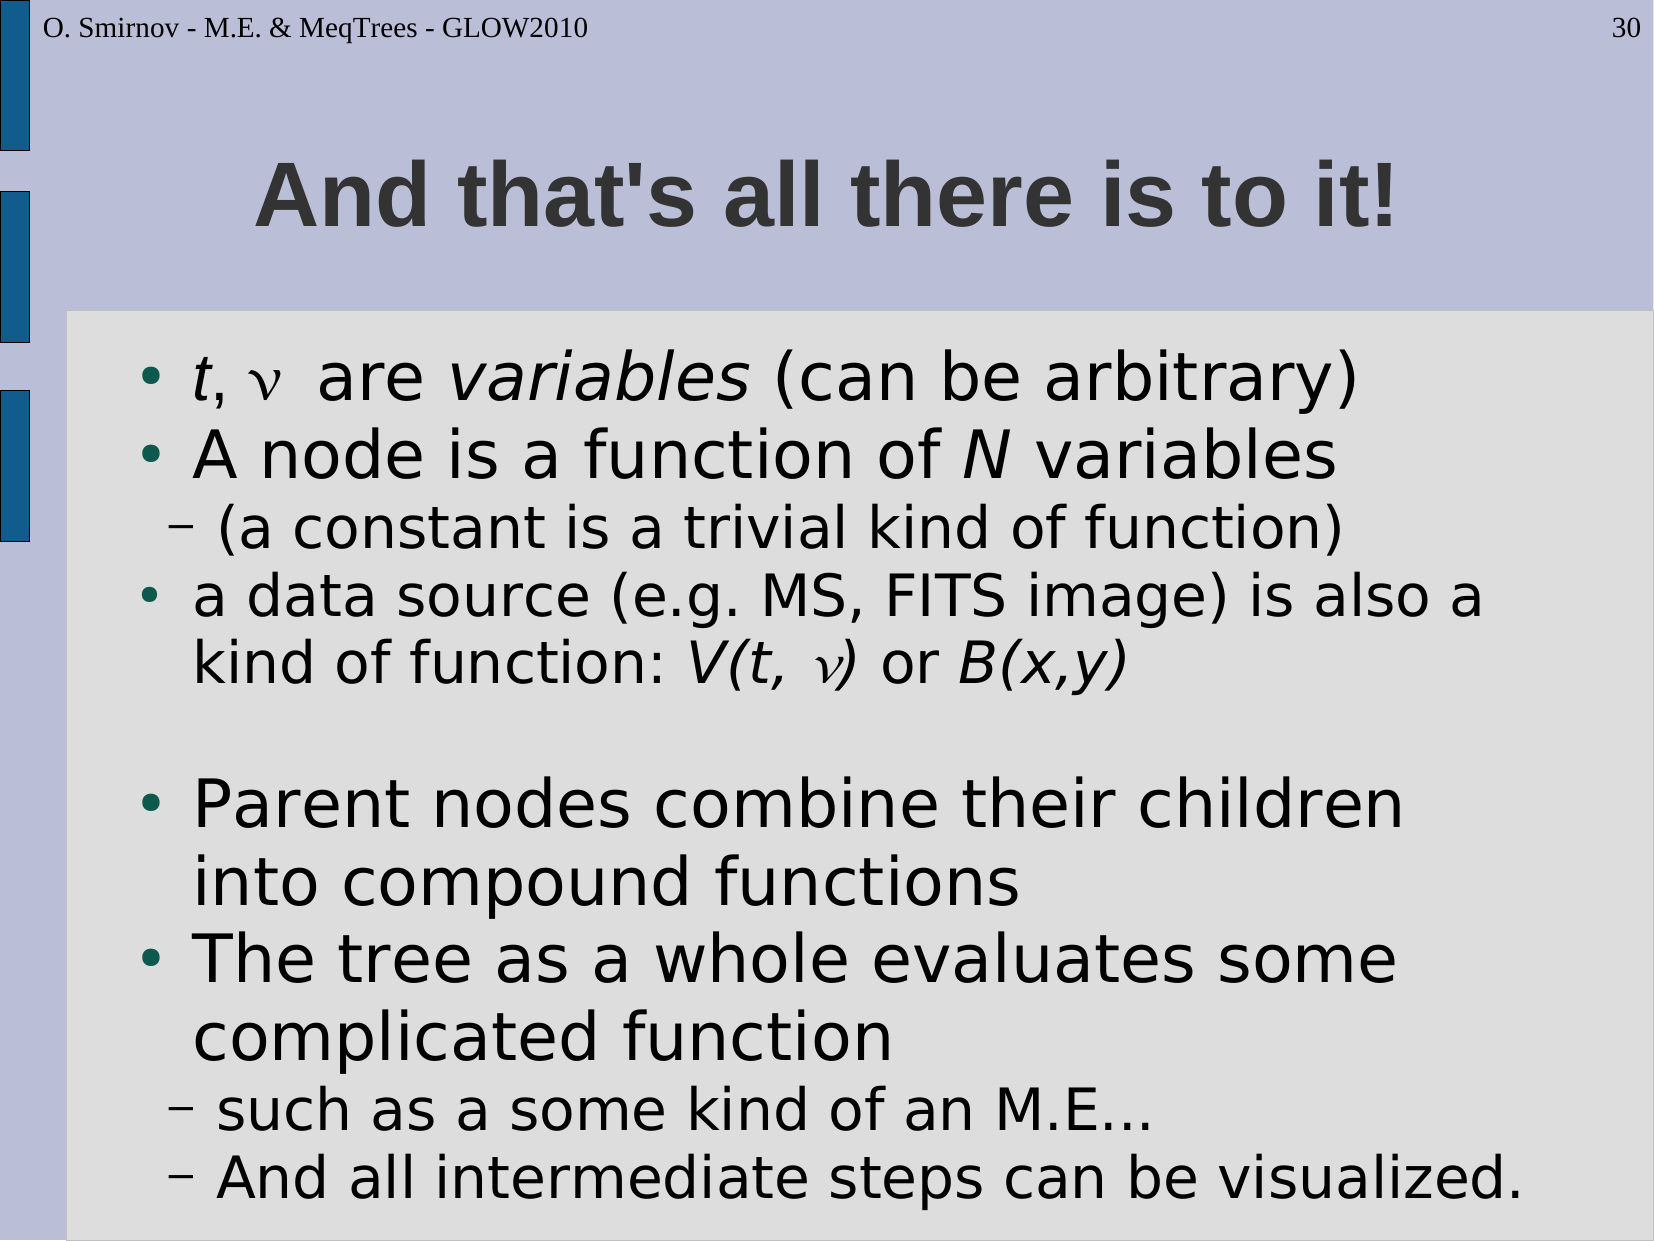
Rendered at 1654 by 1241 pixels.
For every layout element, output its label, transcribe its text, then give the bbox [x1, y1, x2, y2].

list t,  are variables (can be arbitrary) A node is a function of N variables (a constant is a trivial kind of function) a data source (e.g. MS, FITS image) is also a kind of function: V(t, ) or B(x,y) Parent nodes combine their children into compound functions The tree as a whole evaluates some complicated function such as a some kind of an M.E... And all intermediate steps can be visualized. [121, 338, 1534, 1212]
title And that's all there is to it! [121, 98, 1534, 291]
